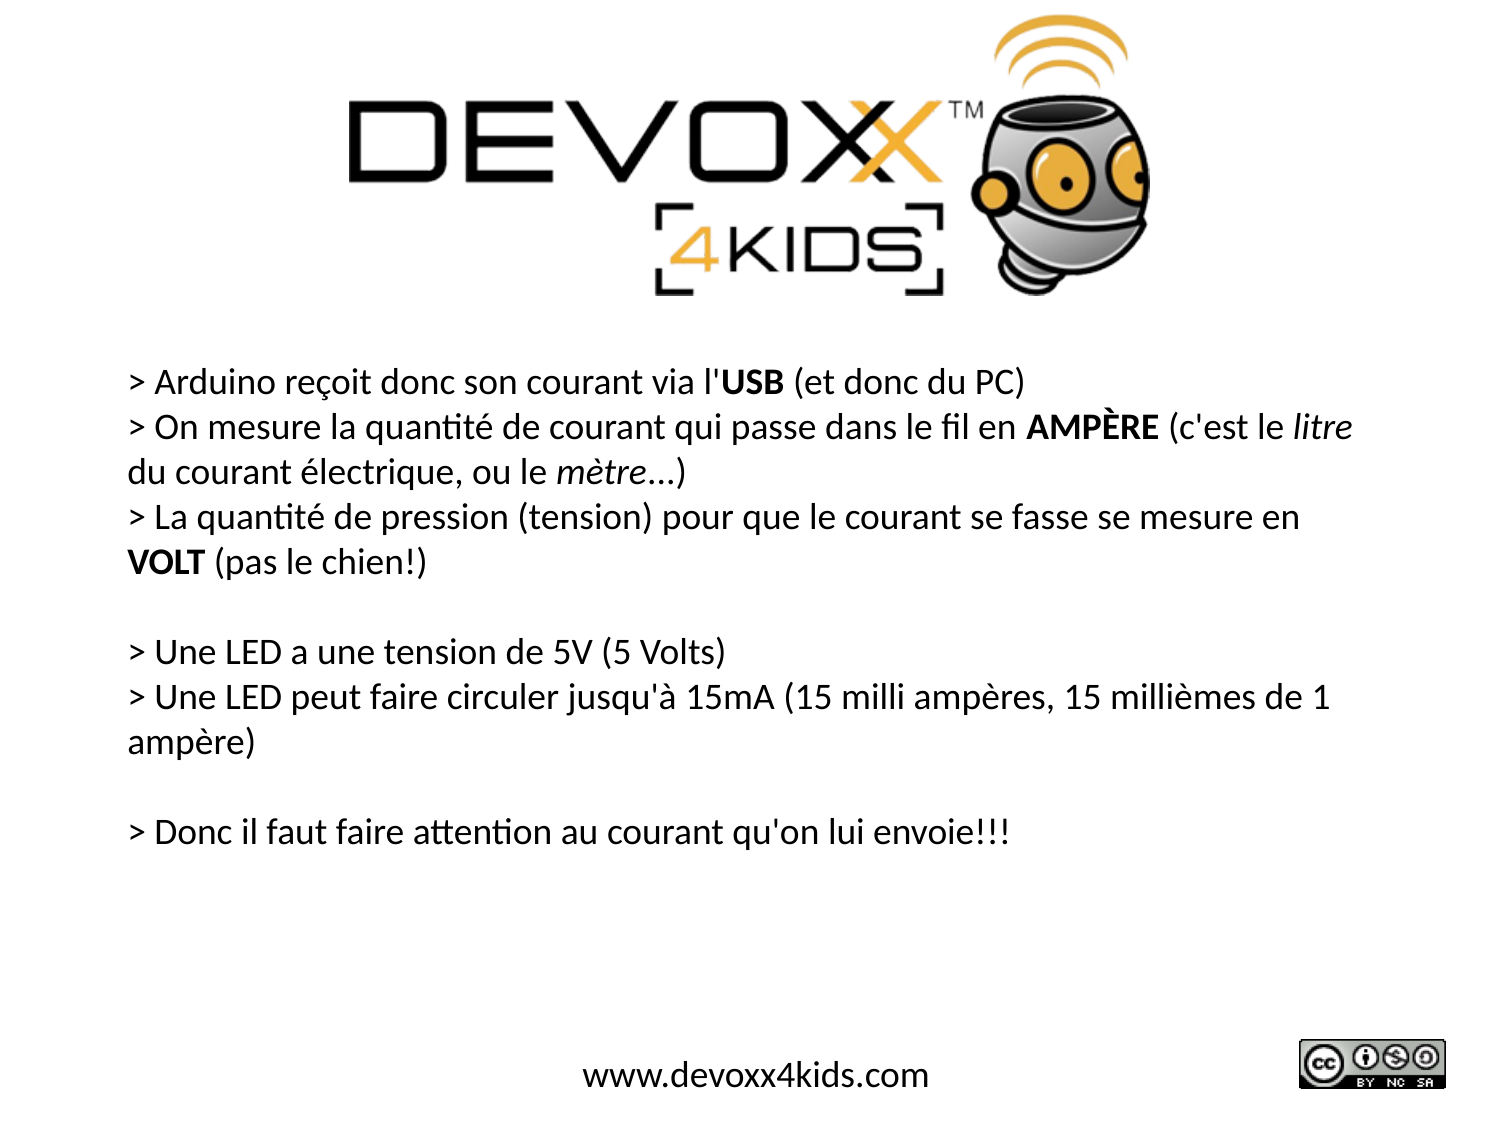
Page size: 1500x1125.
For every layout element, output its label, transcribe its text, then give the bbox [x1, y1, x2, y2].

title > Arduino reçoit donc son courant via l'USB (et donc du PC) > On mesure la quantité de courant qui passe dans le fil en AMPÈRE (c'est le litre du courant électrique, ou le mètre...) > La quantité de pression (tension) pour que le courant se fasse se mesure en VOLT (pas le chien!) > Une LED a une tension de 5V (5 Volts) > Une LED peut faire circuler jusqu'à 15mA (15 milli ampères, 15 millièmes de 1 ampère) > Donc il faut faire attention au courant qu'on lui envoie!!! [112, 349, 1388, 898]
picture [349, 14, 1150, 296]
picture [1299, 1039, 1446, 1089]
